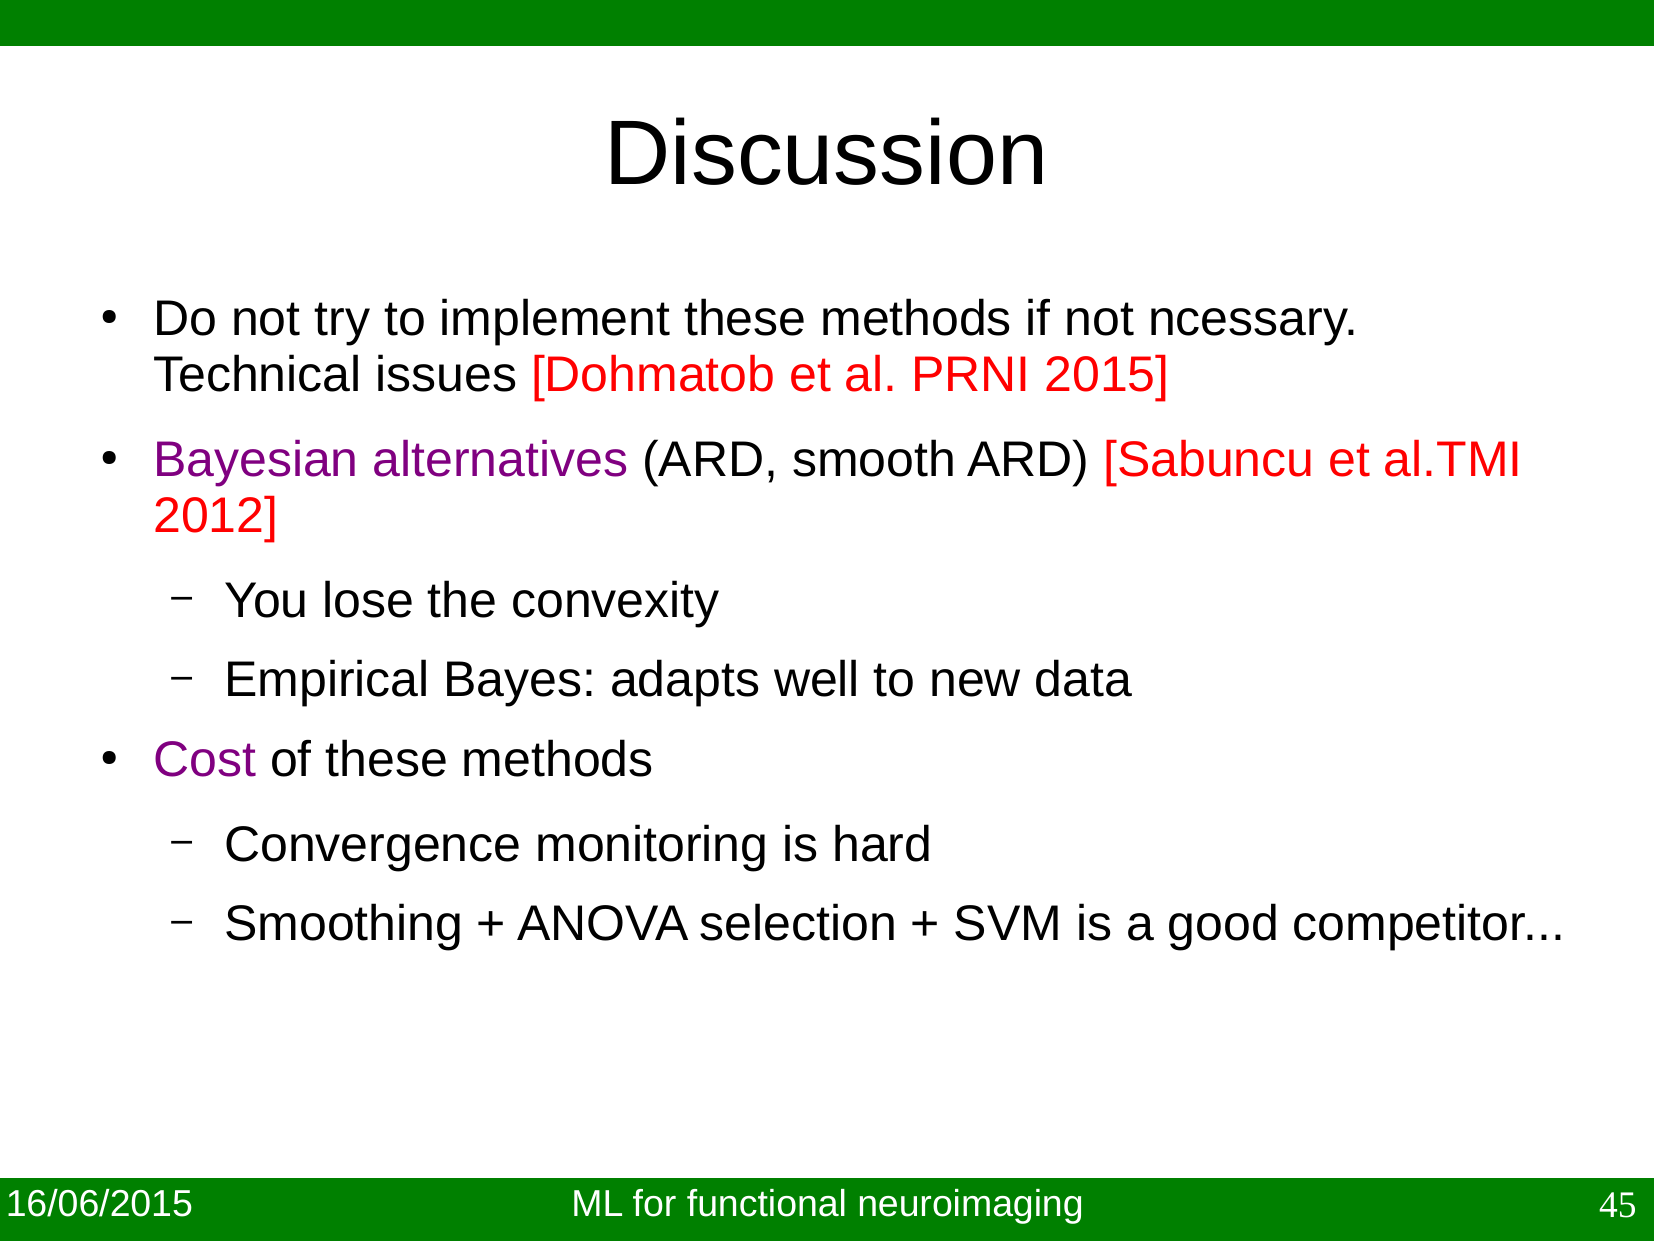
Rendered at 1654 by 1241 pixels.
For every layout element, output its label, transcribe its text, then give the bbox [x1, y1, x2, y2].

list Do not try to implement these methods if not ncessary. Technical issues [Dohmatob et al. PRNI 2015] Bayesian alternatives (ARD, smooth ARD) [Sabuncu et al.TMI 2012] You lose the convexity Empirical Bayes: adapts well to new data Cost of these methods Convergence monitoring is hard Smoothing + ANOVA selection + SVM is a good competitor... [82, 290, 1571, 1066]
title Discussion [82, 49, 1571, 257]
